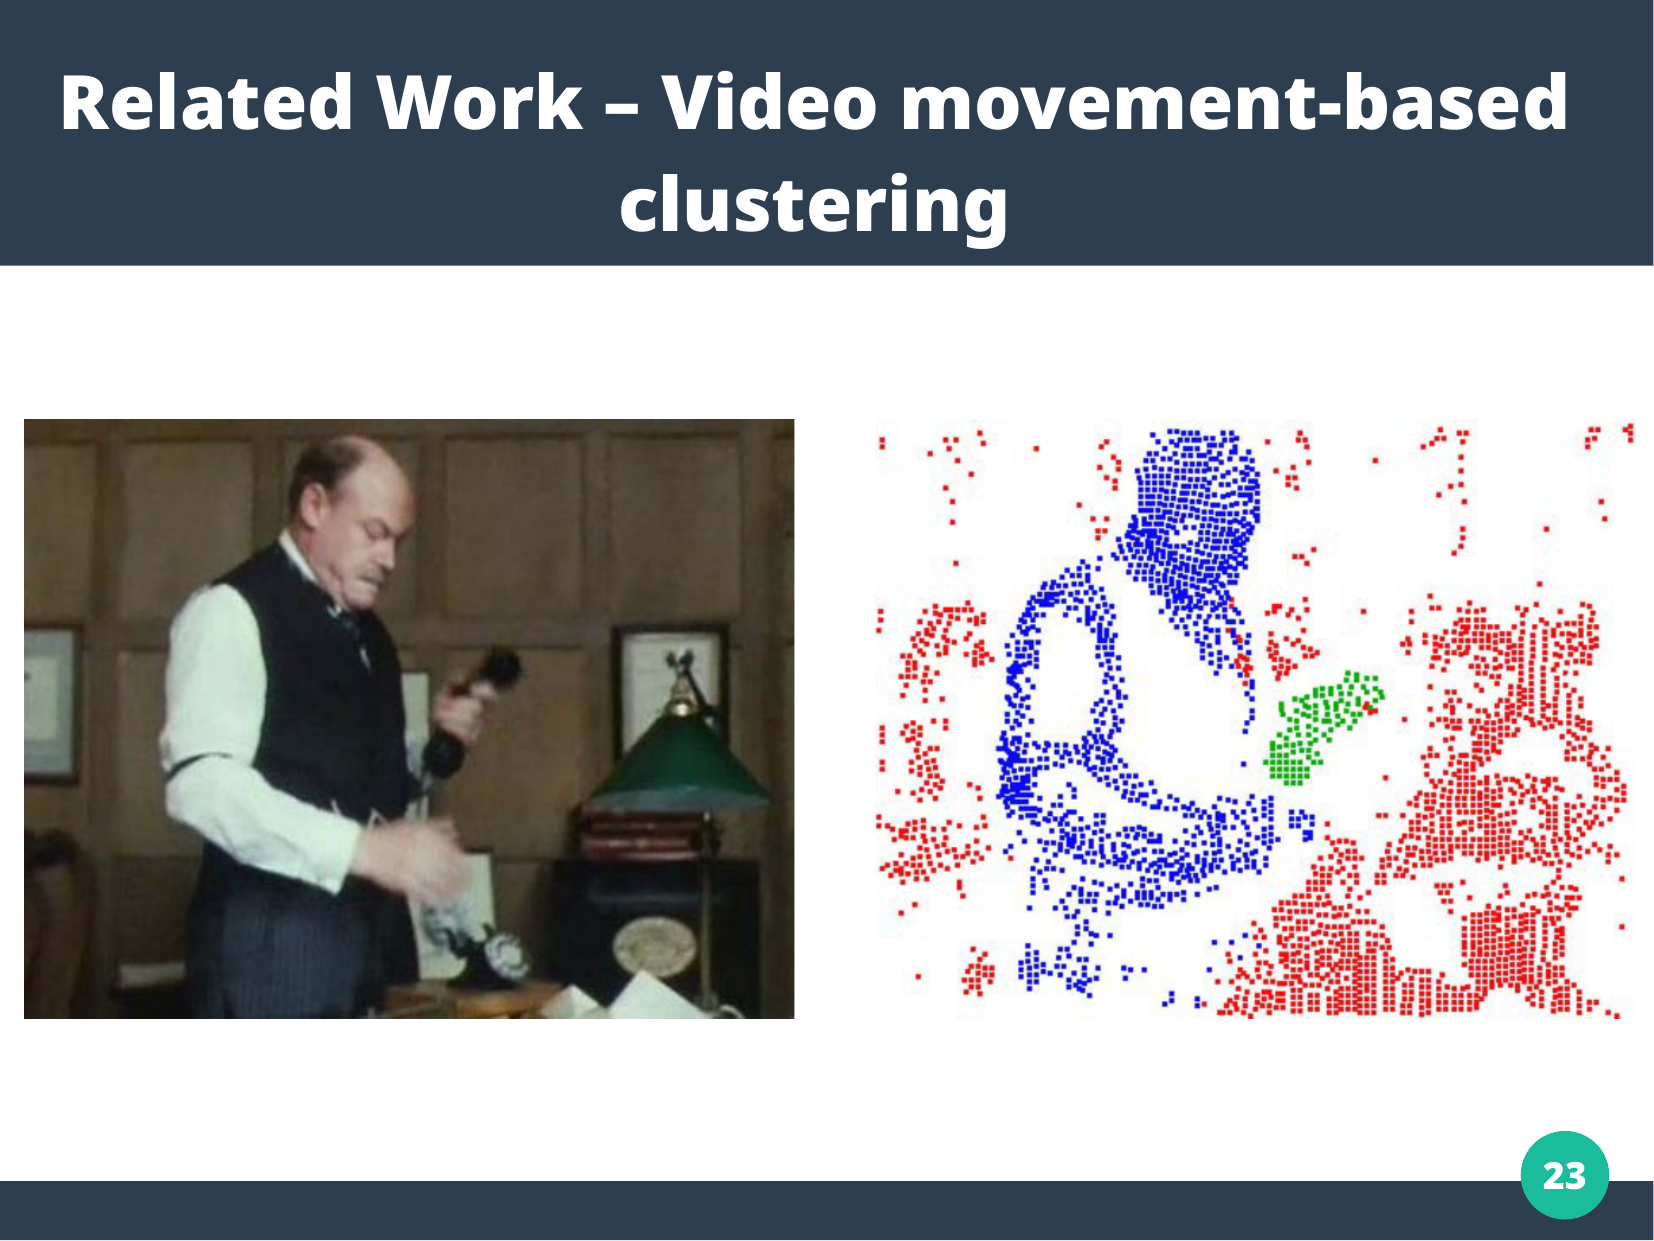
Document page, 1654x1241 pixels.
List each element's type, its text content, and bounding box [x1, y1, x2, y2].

title Related Work – Video movement-based clustering [59, 49, 1595, 207]
picture [24, 419, 1636, 1019]
